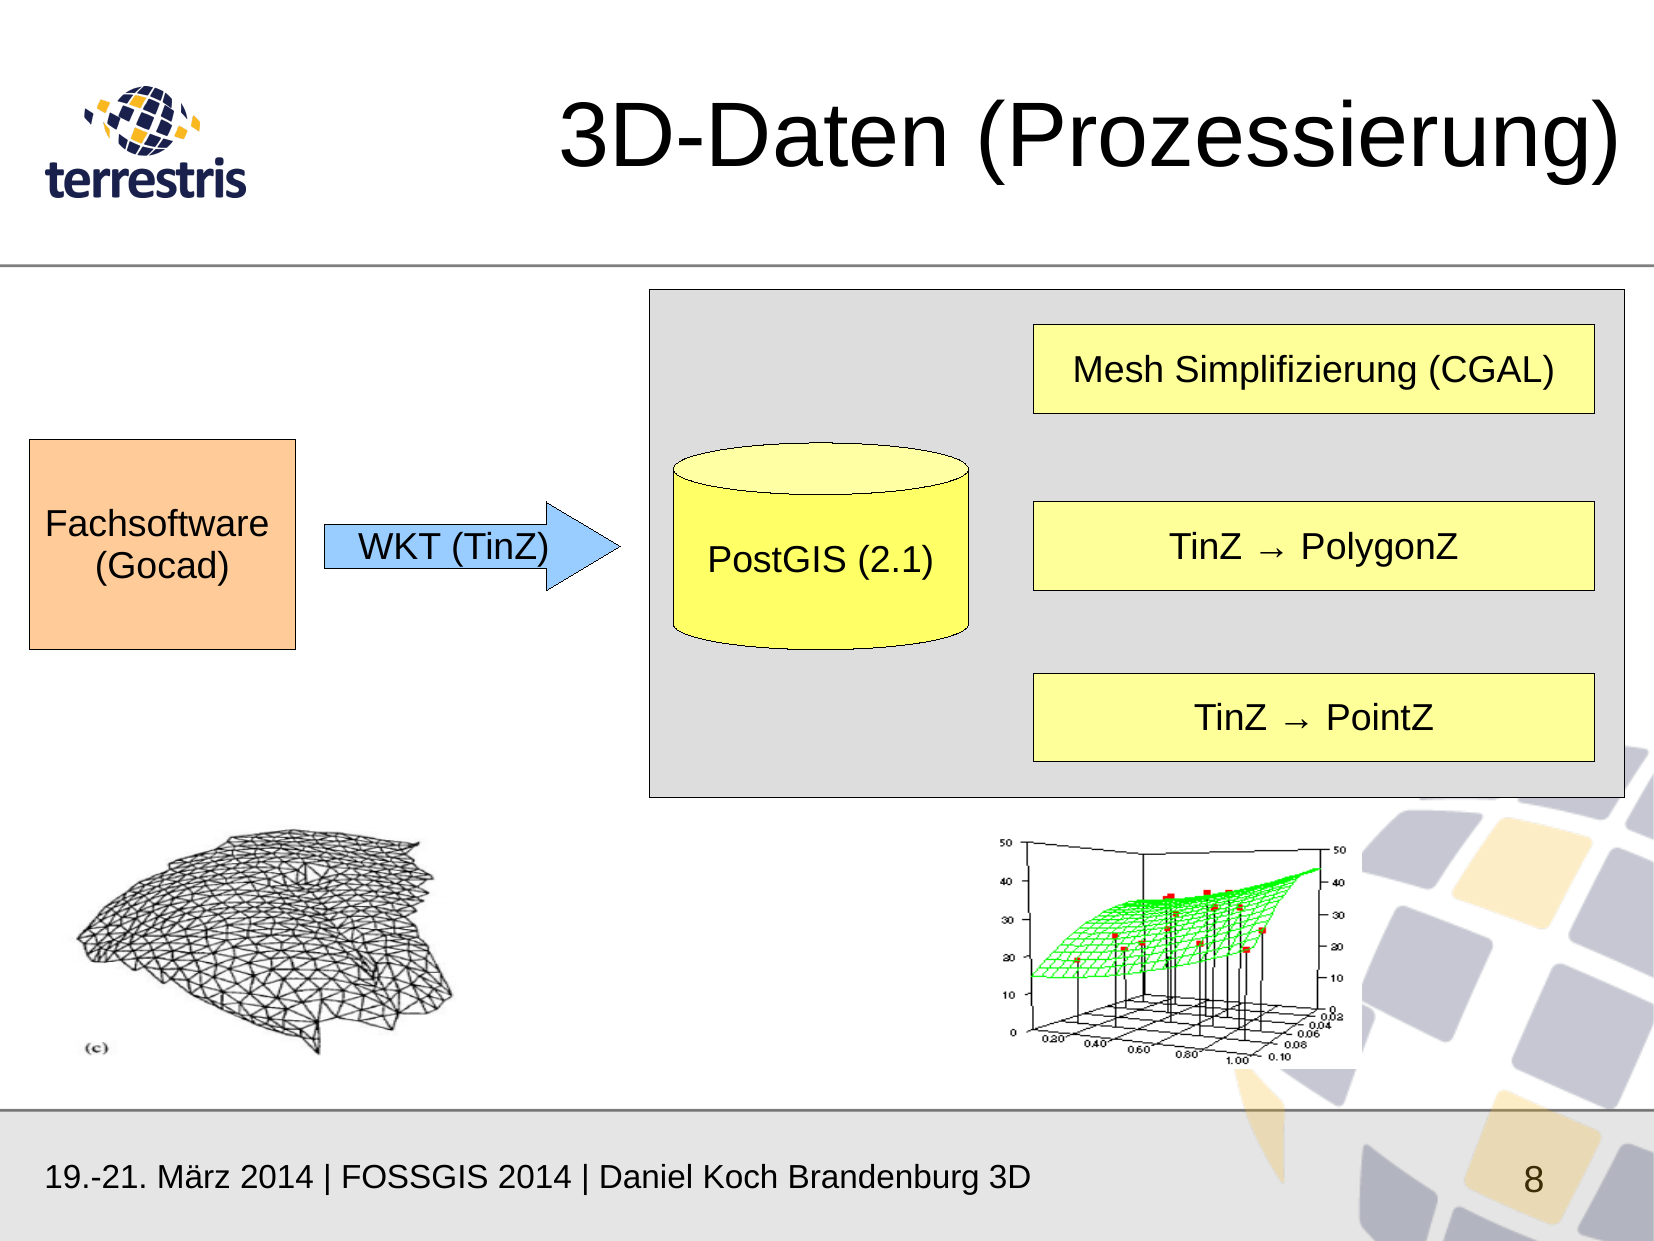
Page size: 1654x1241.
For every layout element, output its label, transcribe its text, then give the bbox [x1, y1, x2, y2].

text_box Mesh Simplifizierung (CGAL) [1033, 324, 1595, 414]
text_box WKT (TinZ) [324, 501, 621, 591]
title 3D-Daten (Prozessierung) [295, 31, 1624, 239]
text_box PostGIS (2.1) [673, 471, 969, 650]
picture [59, 782, 473, 1063]
picture [45, 86, 246, 198]
text_box Fachsoftware (Gocad) [29, 439, 296, 650]
text_box [649, 289, 1625, 798]
text_box TinZ → PolygonZ [1033, 501, 1595, 591]
text_box TinZ → PointZ [1033, 673, 1595, 762]
picture [986, 744, 1654, 1241]
